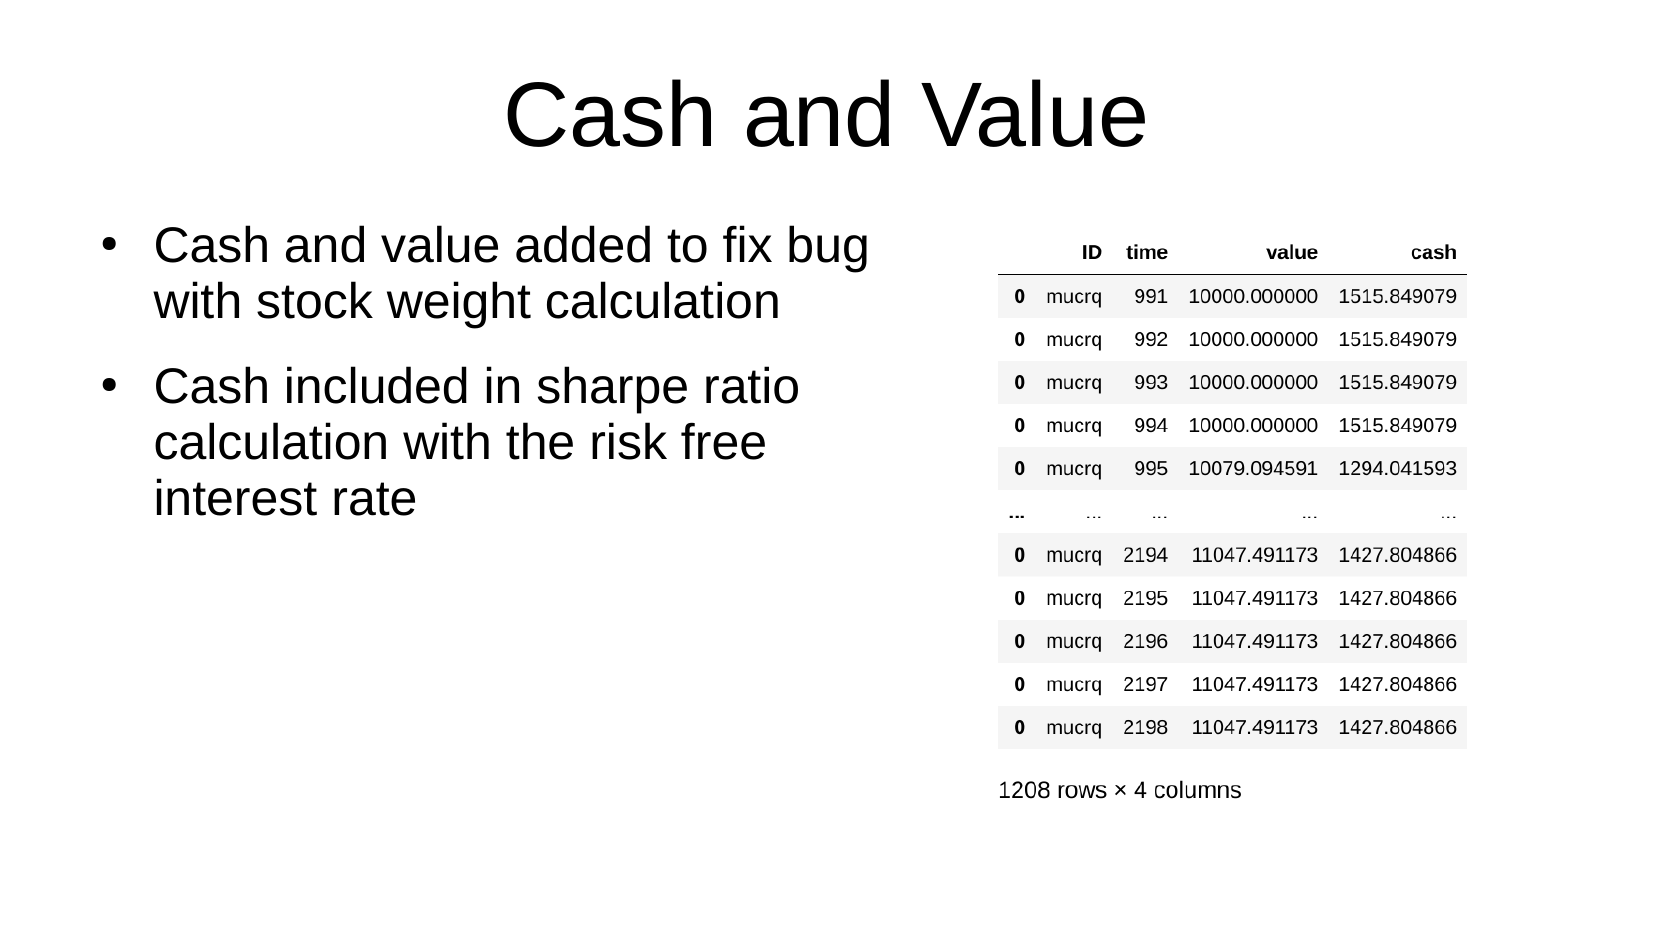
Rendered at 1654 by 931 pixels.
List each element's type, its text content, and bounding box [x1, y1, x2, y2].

list Cash and value added to fix bug with stock weight calculation Cash included in sharpe ratio calculation with the risk free interest rate [82, 217, 898, 758]
title Cash and Value [82, 37, 1571, 193]
picture [974, 220, 1489, 815]
